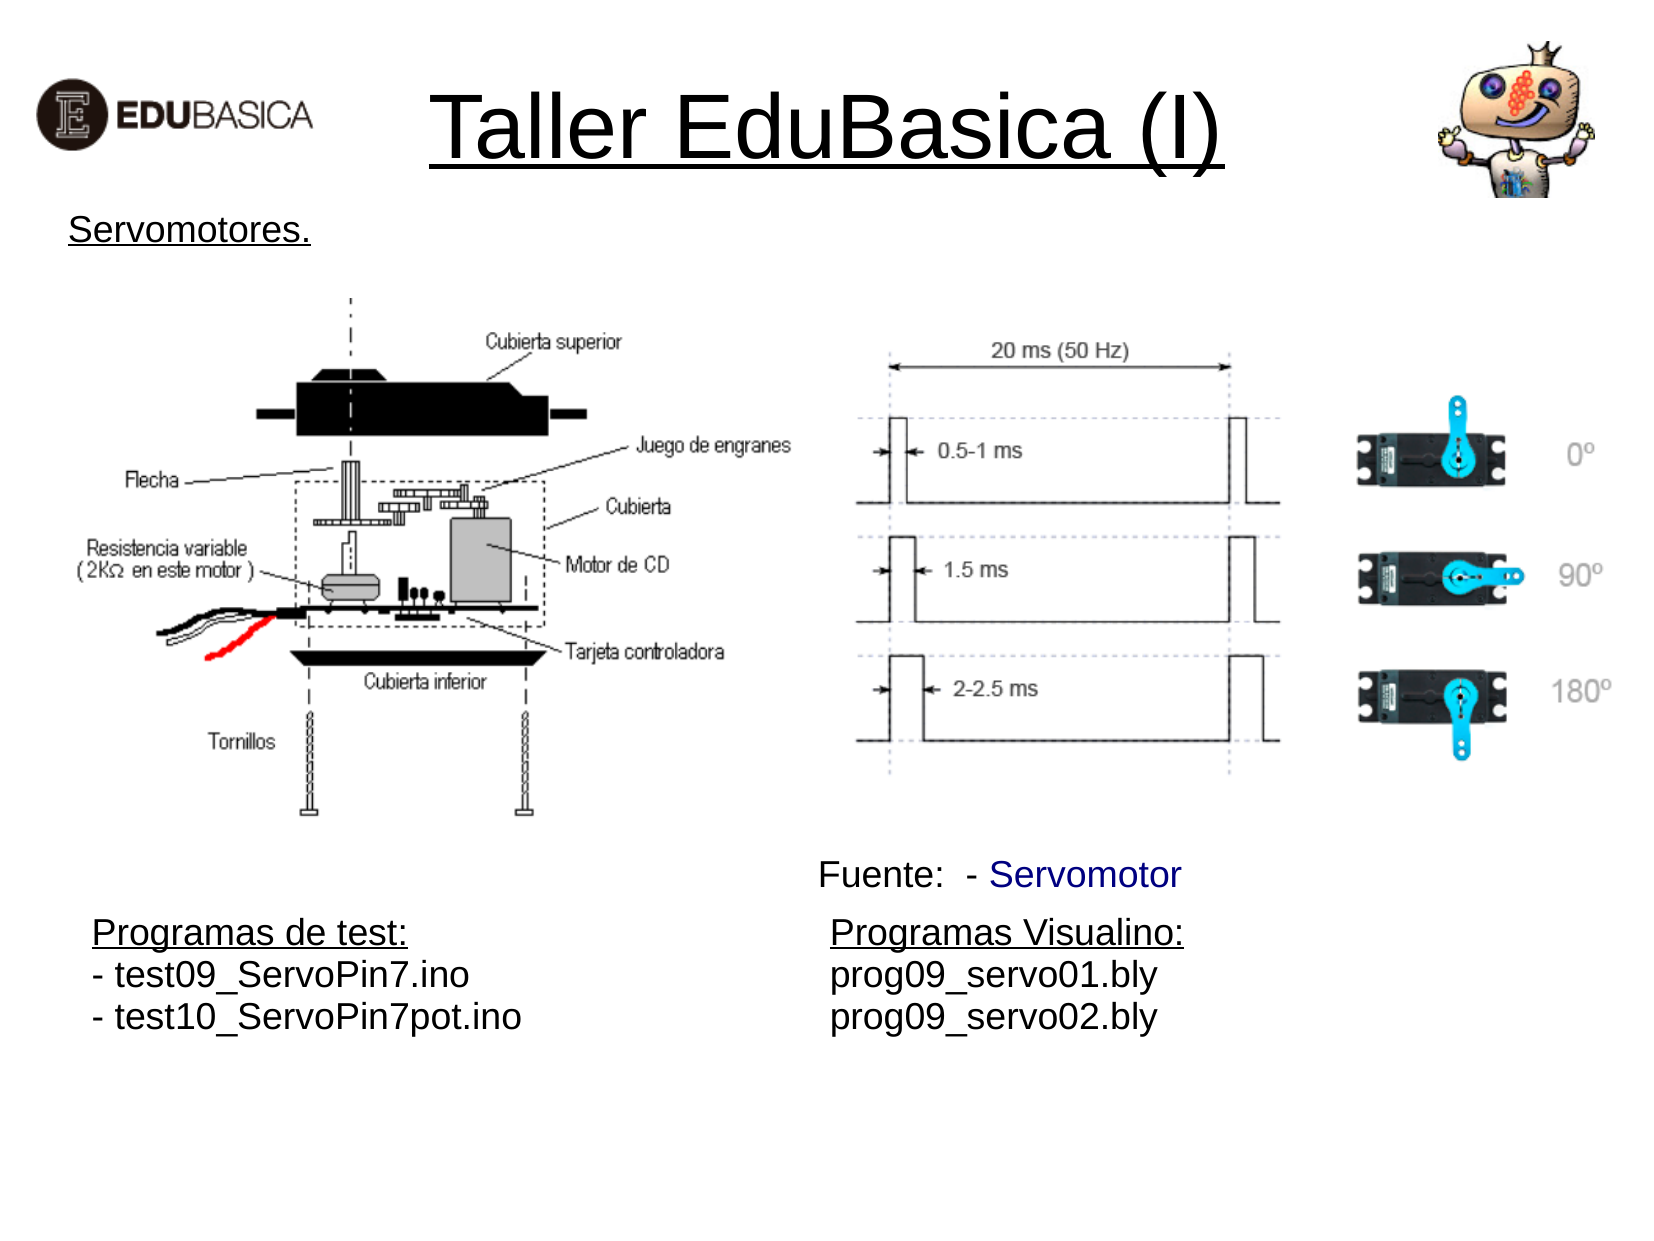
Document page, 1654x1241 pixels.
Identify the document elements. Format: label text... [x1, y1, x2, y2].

text_box Programas de test: Programas Visualino: - test09_ServoPin7.ino prog09_servo01.bly - test10_ServoPin7pot.ino prog09_servo02.bly [76, 903, 1595, 1129]
picture [1438, 41, 1595, 198]
text_box Servomotores. [53, 200, 718, 258]
picture [35, 77, 316, 154]
picture [59, 298, 1654, 827]
text_box Fuente: - Servomotor [803, 846, 1545, 945]
title Taller EduBasica (I) [82, 23, 1571, 231]
